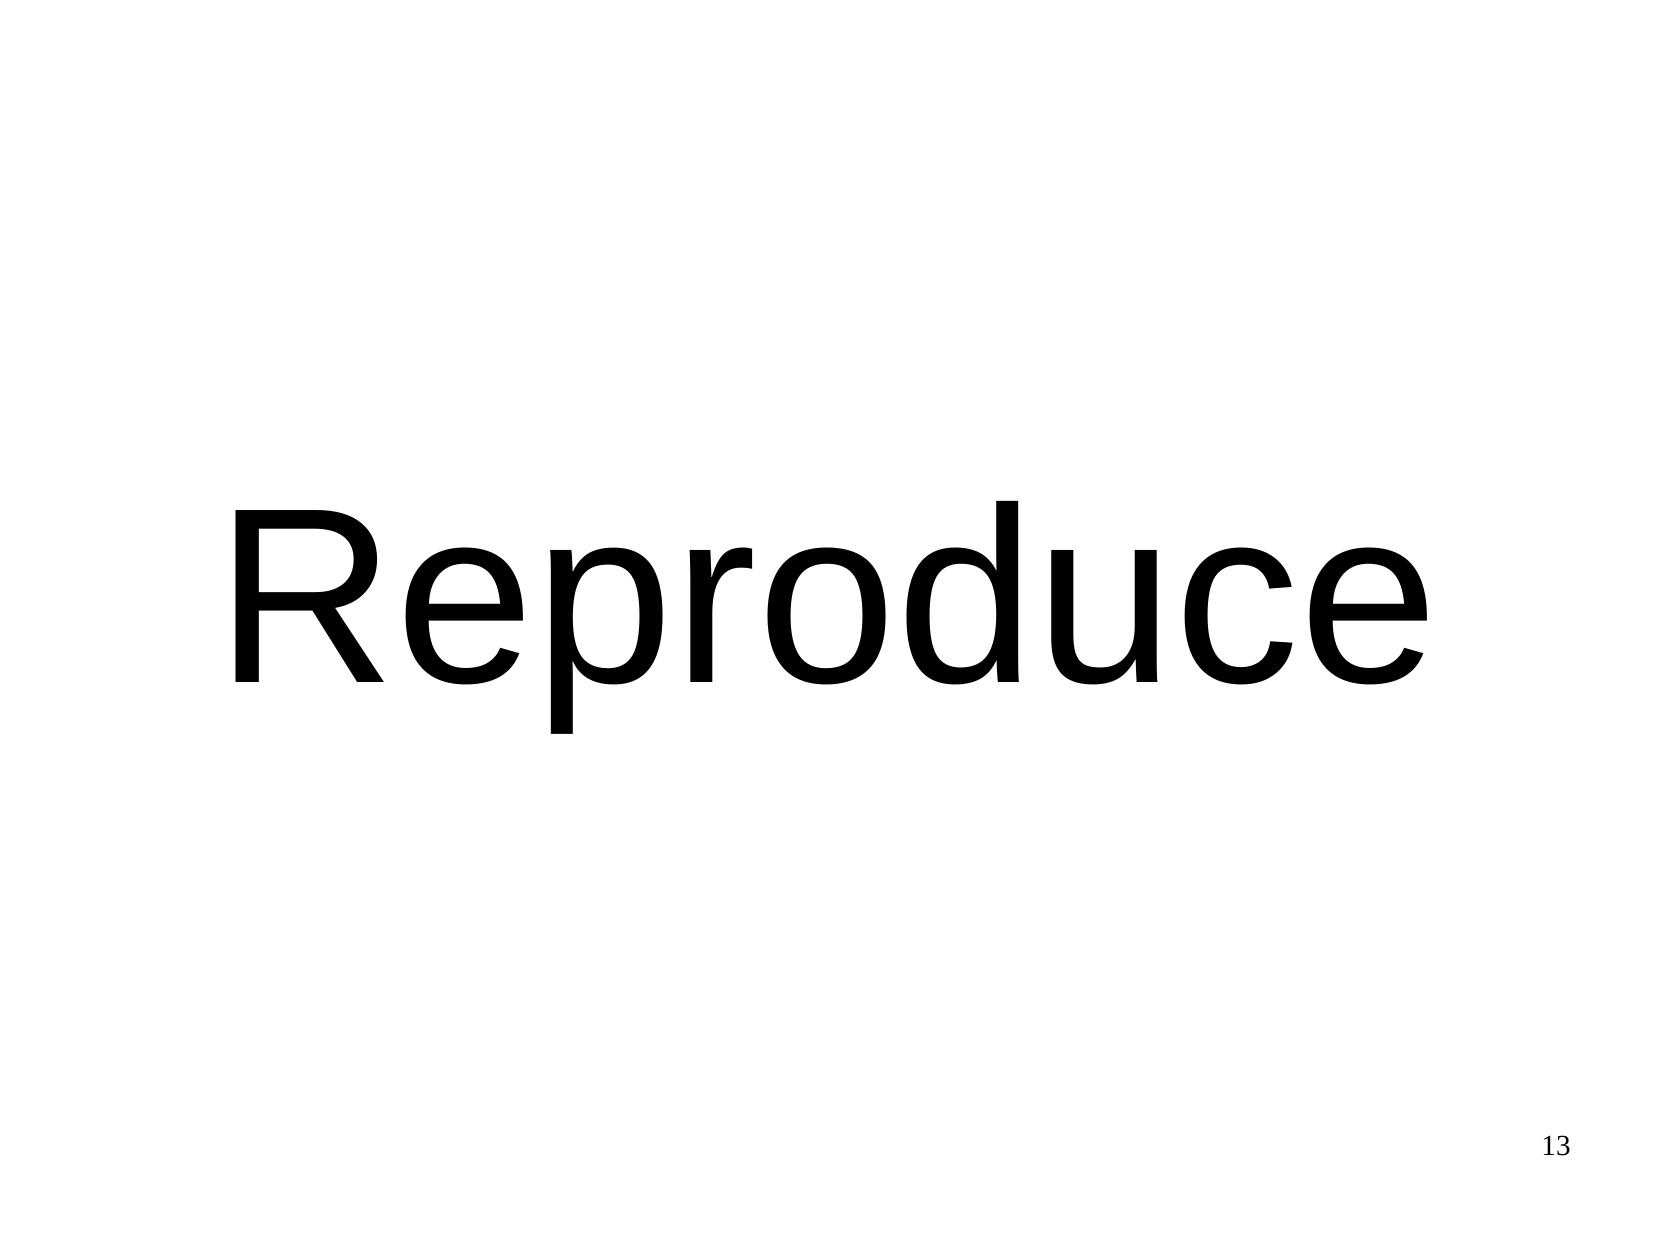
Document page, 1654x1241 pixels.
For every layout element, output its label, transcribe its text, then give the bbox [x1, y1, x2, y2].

title Reproduce [82, 456, 1571, 736]
